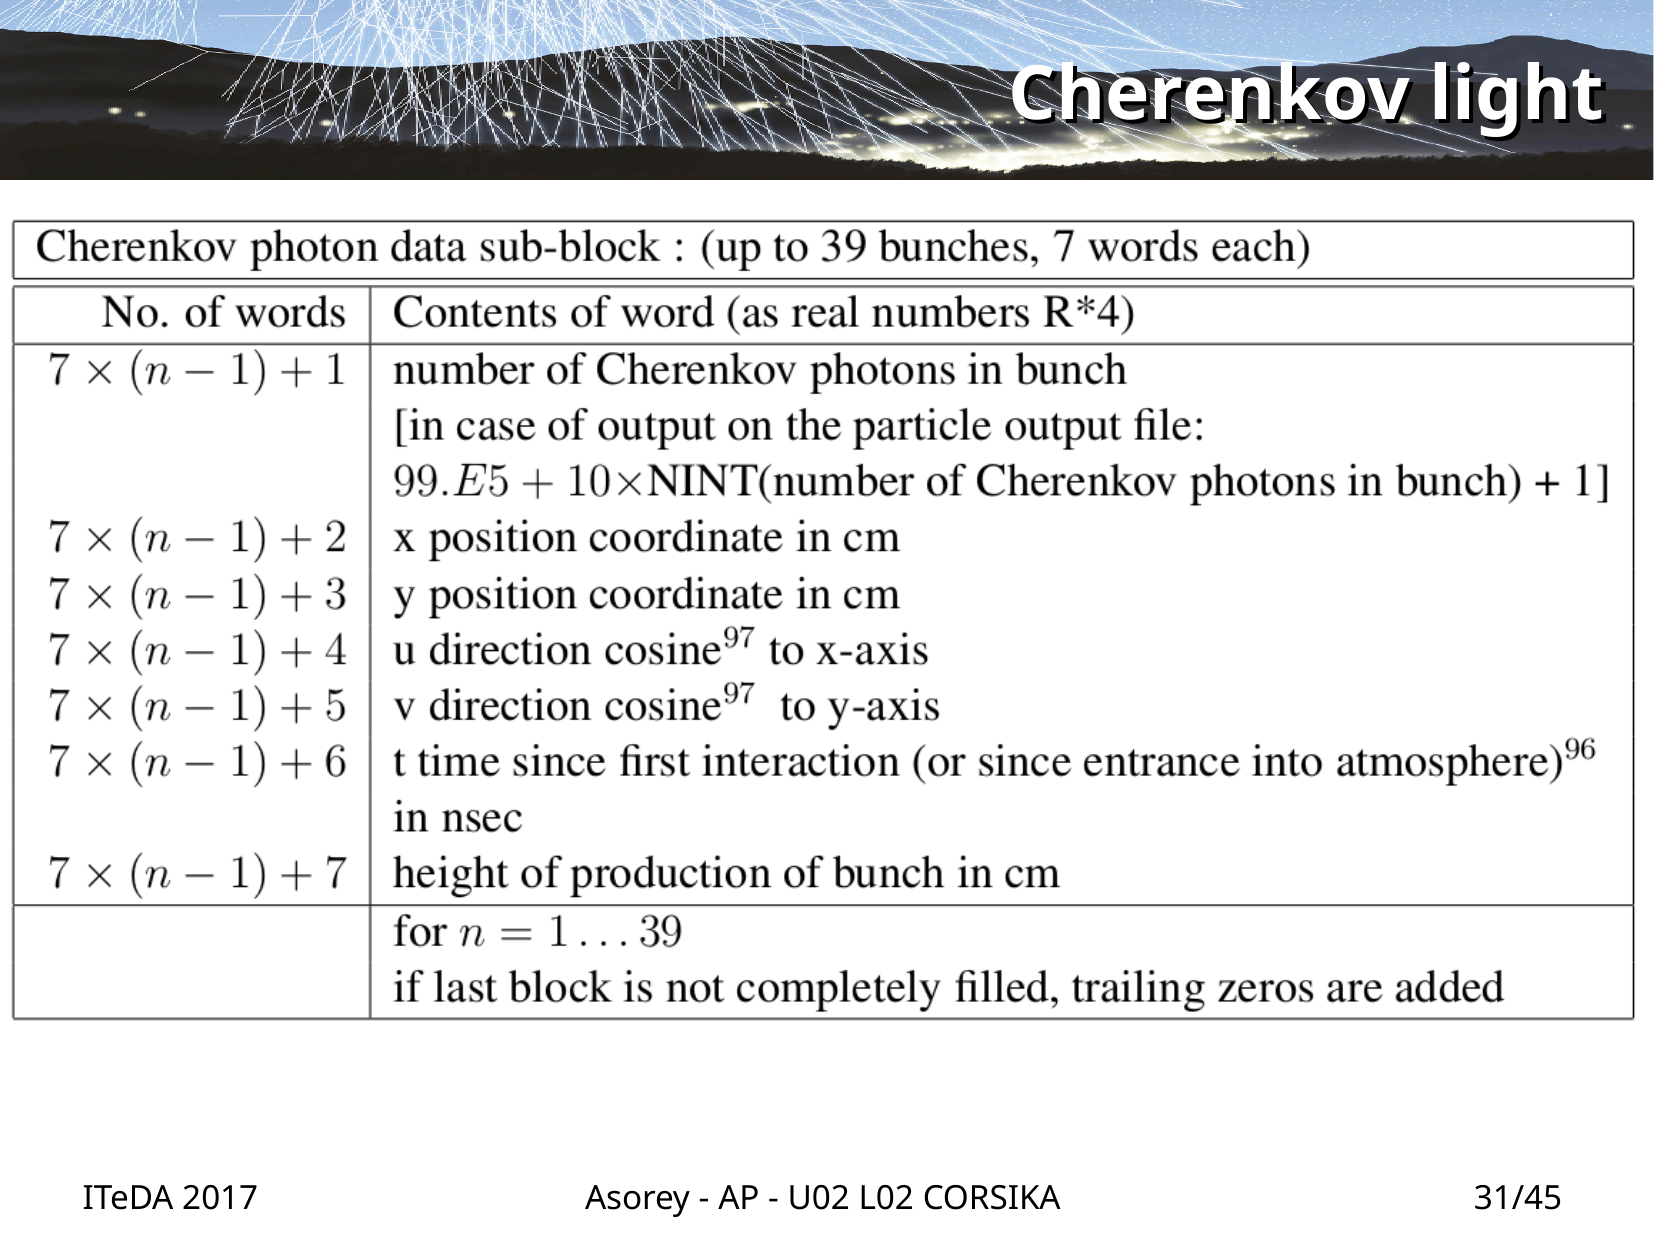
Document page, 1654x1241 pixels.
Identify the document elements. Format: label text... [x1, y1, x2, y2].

picture [0, 201, 1653, 1039]
title Cherenkov light [45, 15, 1606, 166]
picture [0, 0, 1654, 180]
